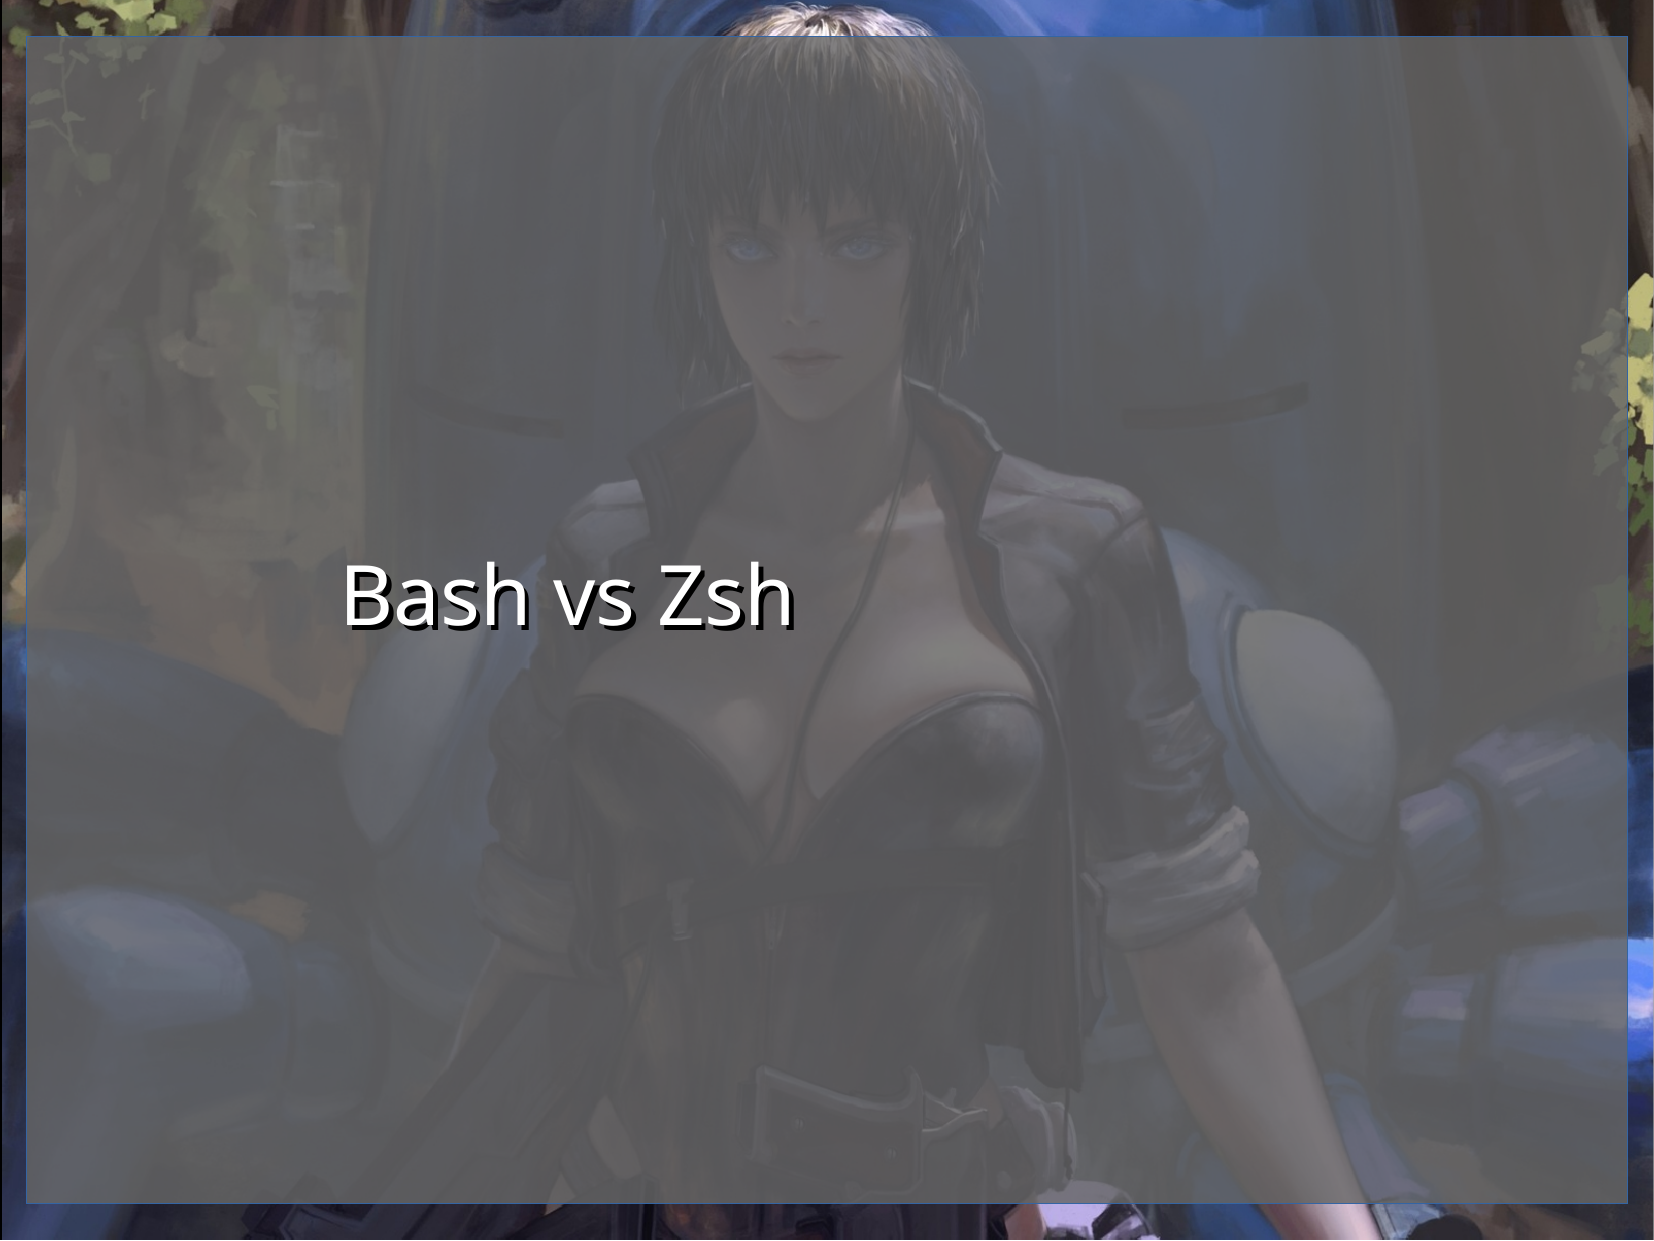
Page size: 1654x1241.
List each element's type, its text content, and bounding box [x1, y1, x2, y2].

text_box [26, 36, 1628, 1204]
text_box Bash vs Zsh [325, 529, 1329, 711]
picture [2, 0, 1654, 1240]
